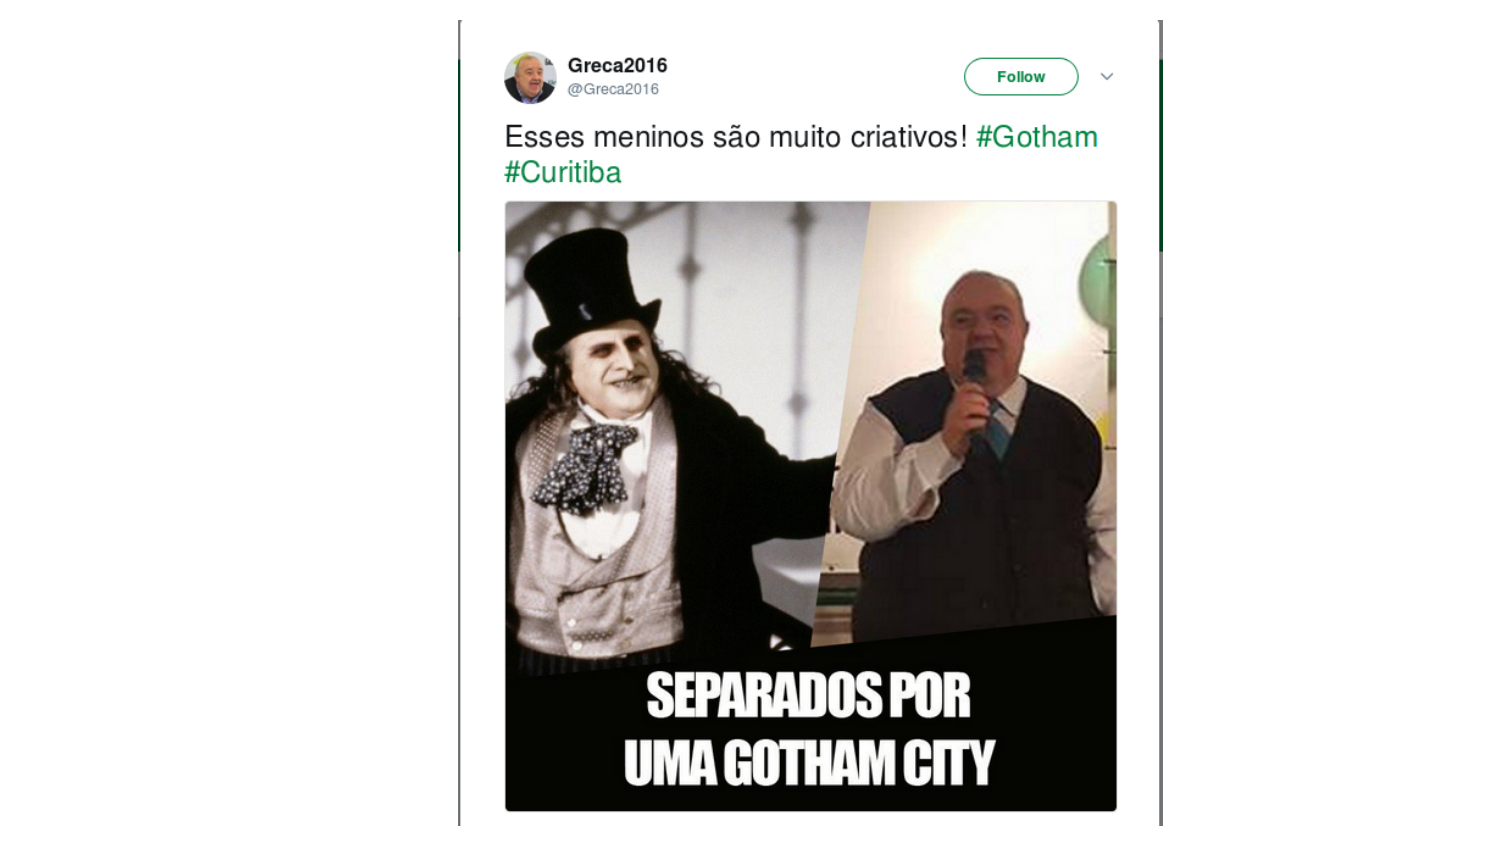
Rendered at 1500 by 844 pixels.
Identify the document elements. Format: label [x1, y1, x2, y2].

picture [458, 20, 1163, 826]
